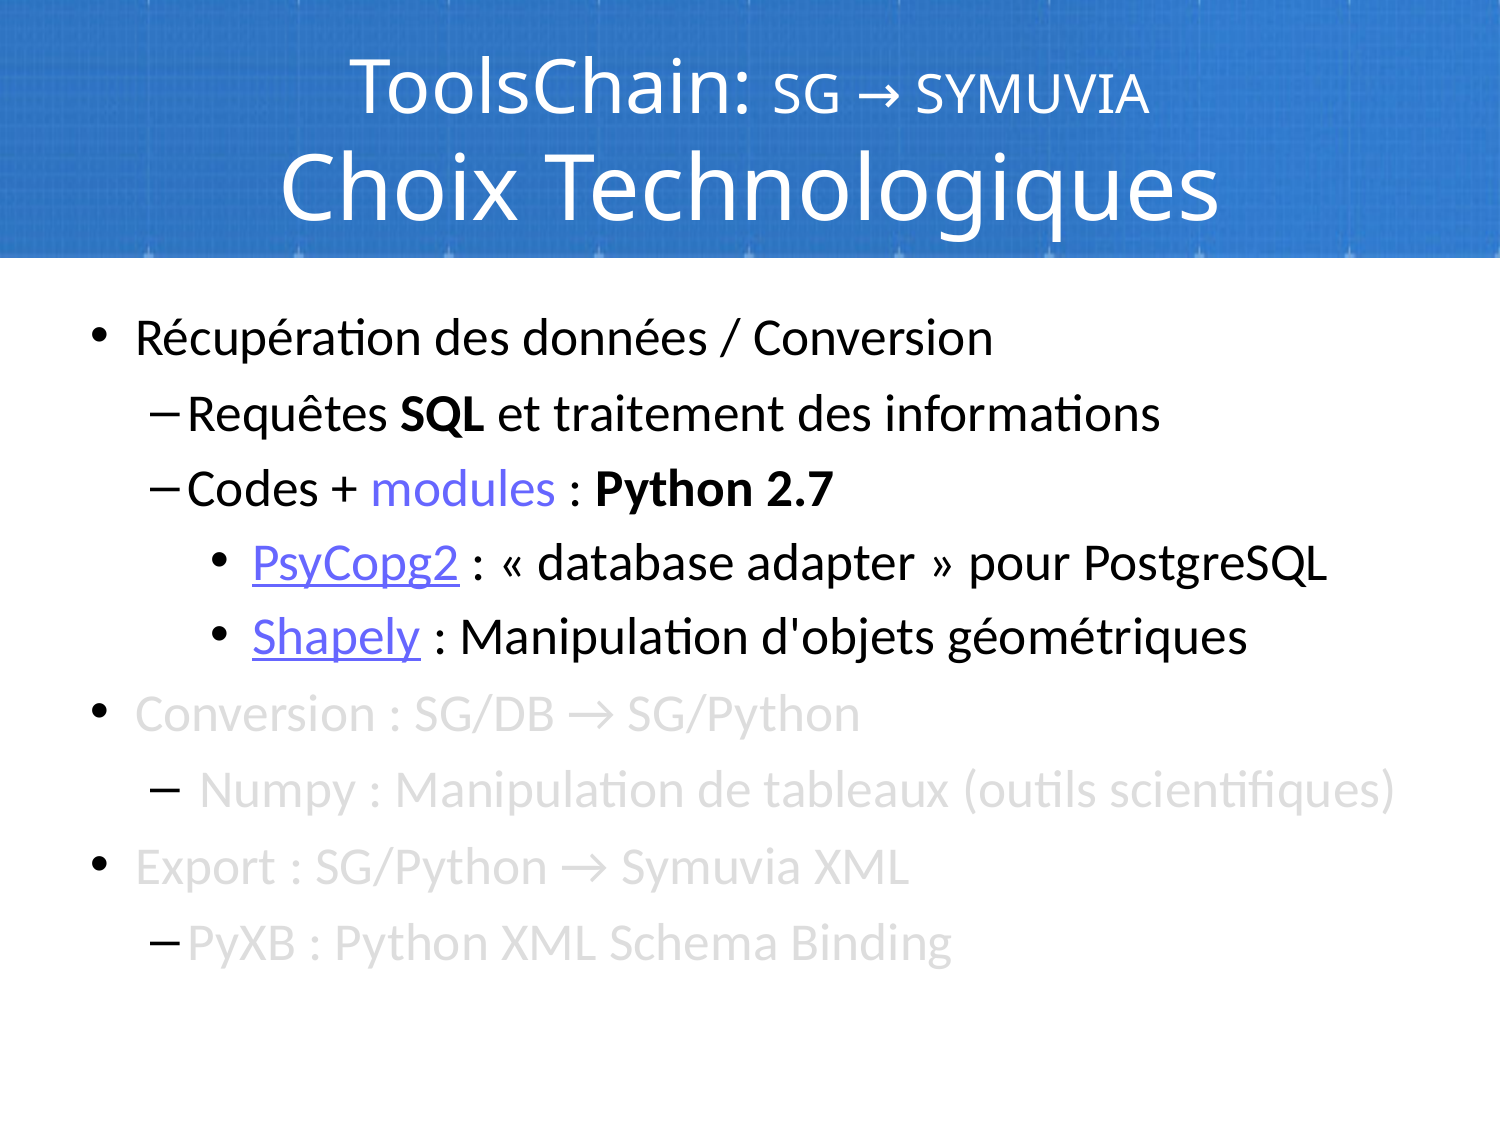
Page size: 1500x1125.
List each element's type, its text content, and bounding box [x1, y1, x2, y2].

picture [0, 0, 1500, 258]
title ToolsChain: SG → SYMUVIA Choix Technologiques [35, 45, 1465, 233]
list Récupération des données / Conversion Requêtes SQL et traitement des informations Codes + modules : Python 2.7 PsyCopg2 : « database adapter » pour PostgreSQL Shapely : Manipulation d'objets géométriques Conversion : SG/DB → SG/Python Numpy : Manipulation de tableaux (outils scientifiques) Export : SG/Python → Symuvia XML PyXB : Python XML Schema Binding [75, 294, 1426, 1038]
